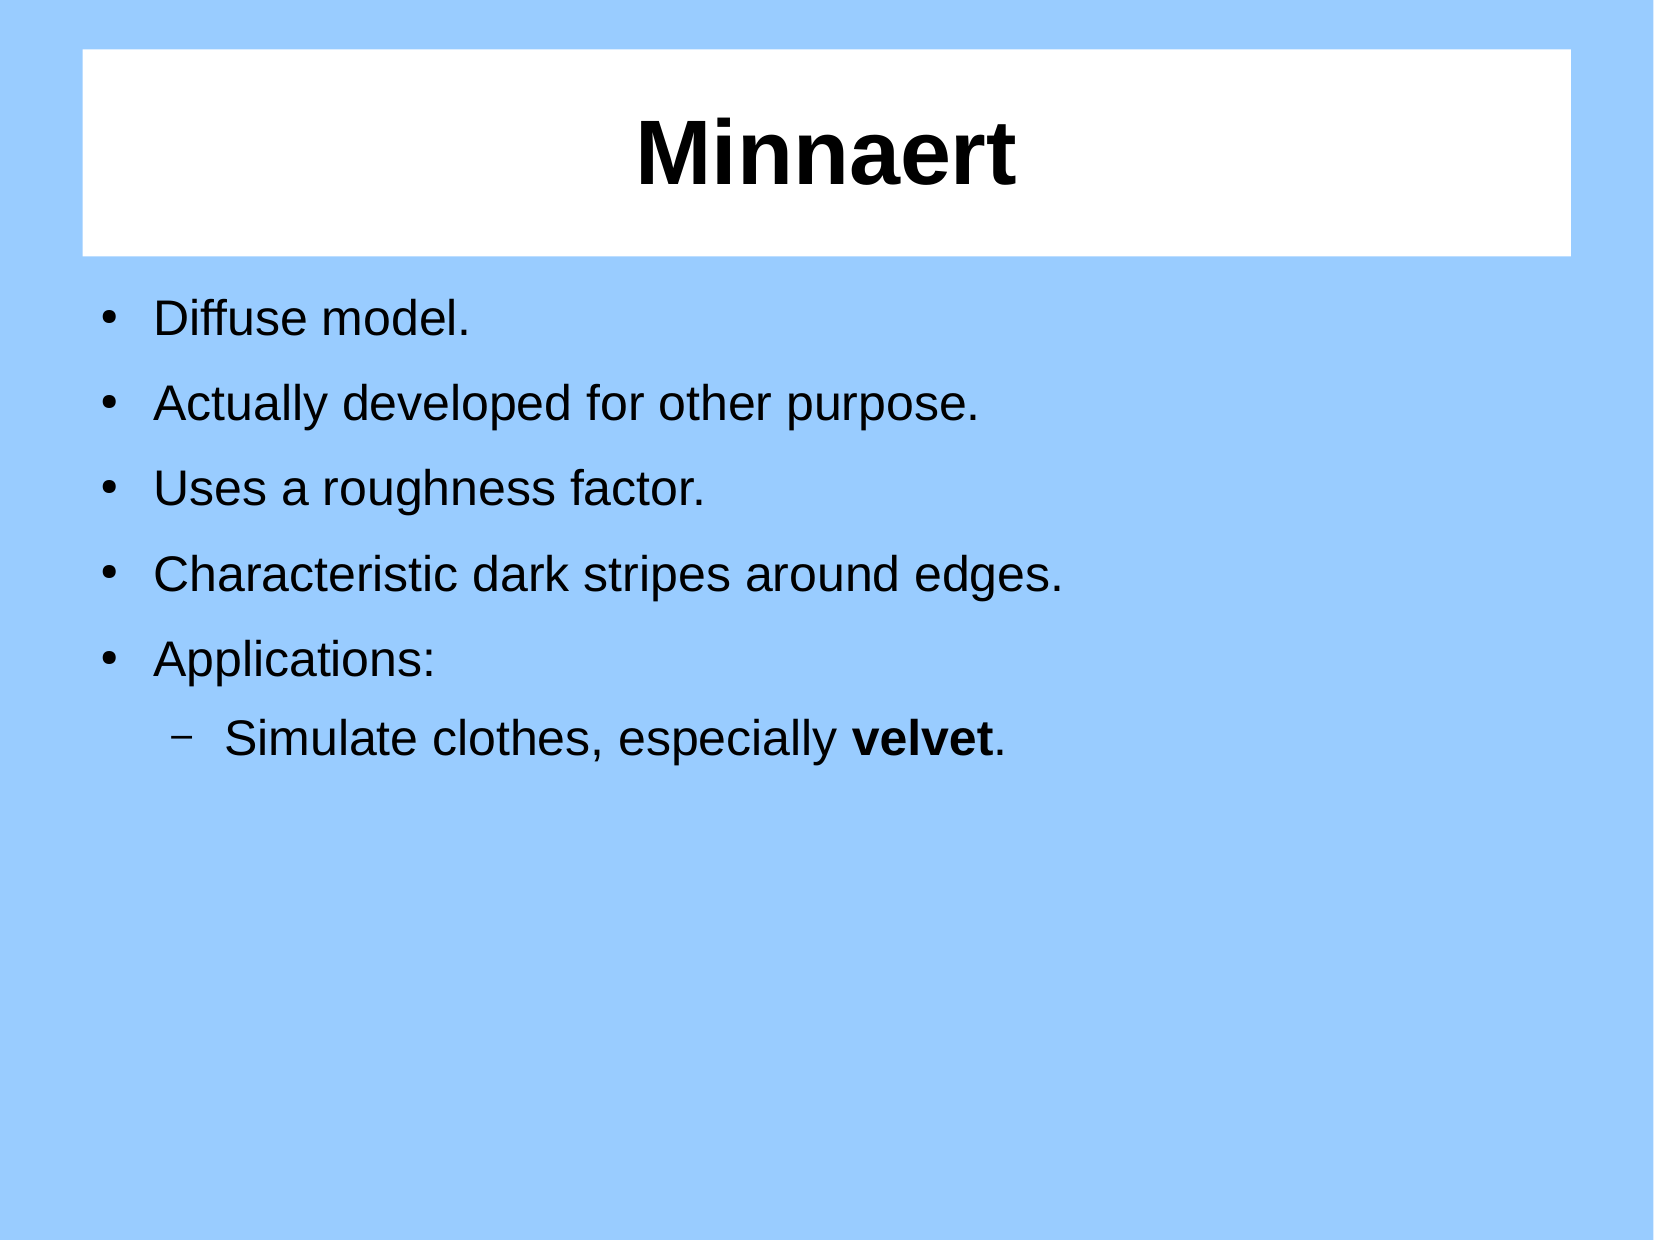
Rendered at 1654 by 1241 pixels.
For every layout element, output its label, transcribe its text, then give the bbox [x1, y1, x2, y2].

title Minnaert [82, 49, 1571, 257]
list Diffuse model. Actually developed for other purpose. Uses a roughness factor. Characteristic dark stripes around edges. Applications: Simulate clothes, especially velvet. [82, 290, 1571, 1170]
